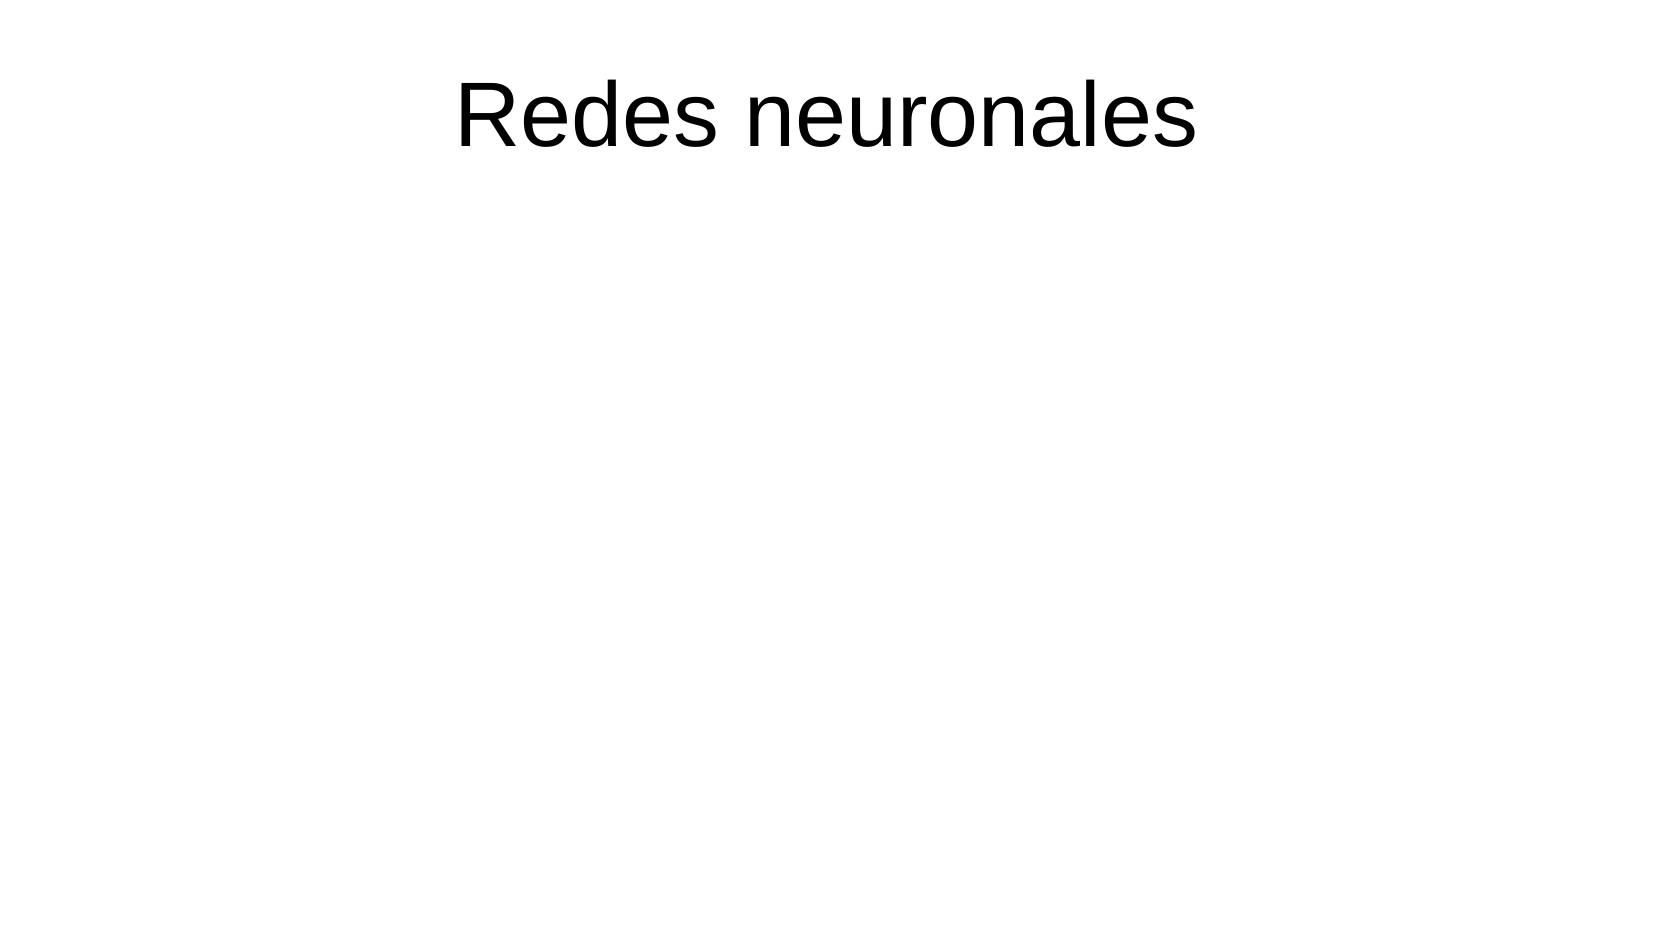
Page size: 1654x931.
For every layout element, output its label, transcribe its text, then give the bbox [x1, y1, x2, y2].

title Redes neuronales [82, 37, 1571, 193]
